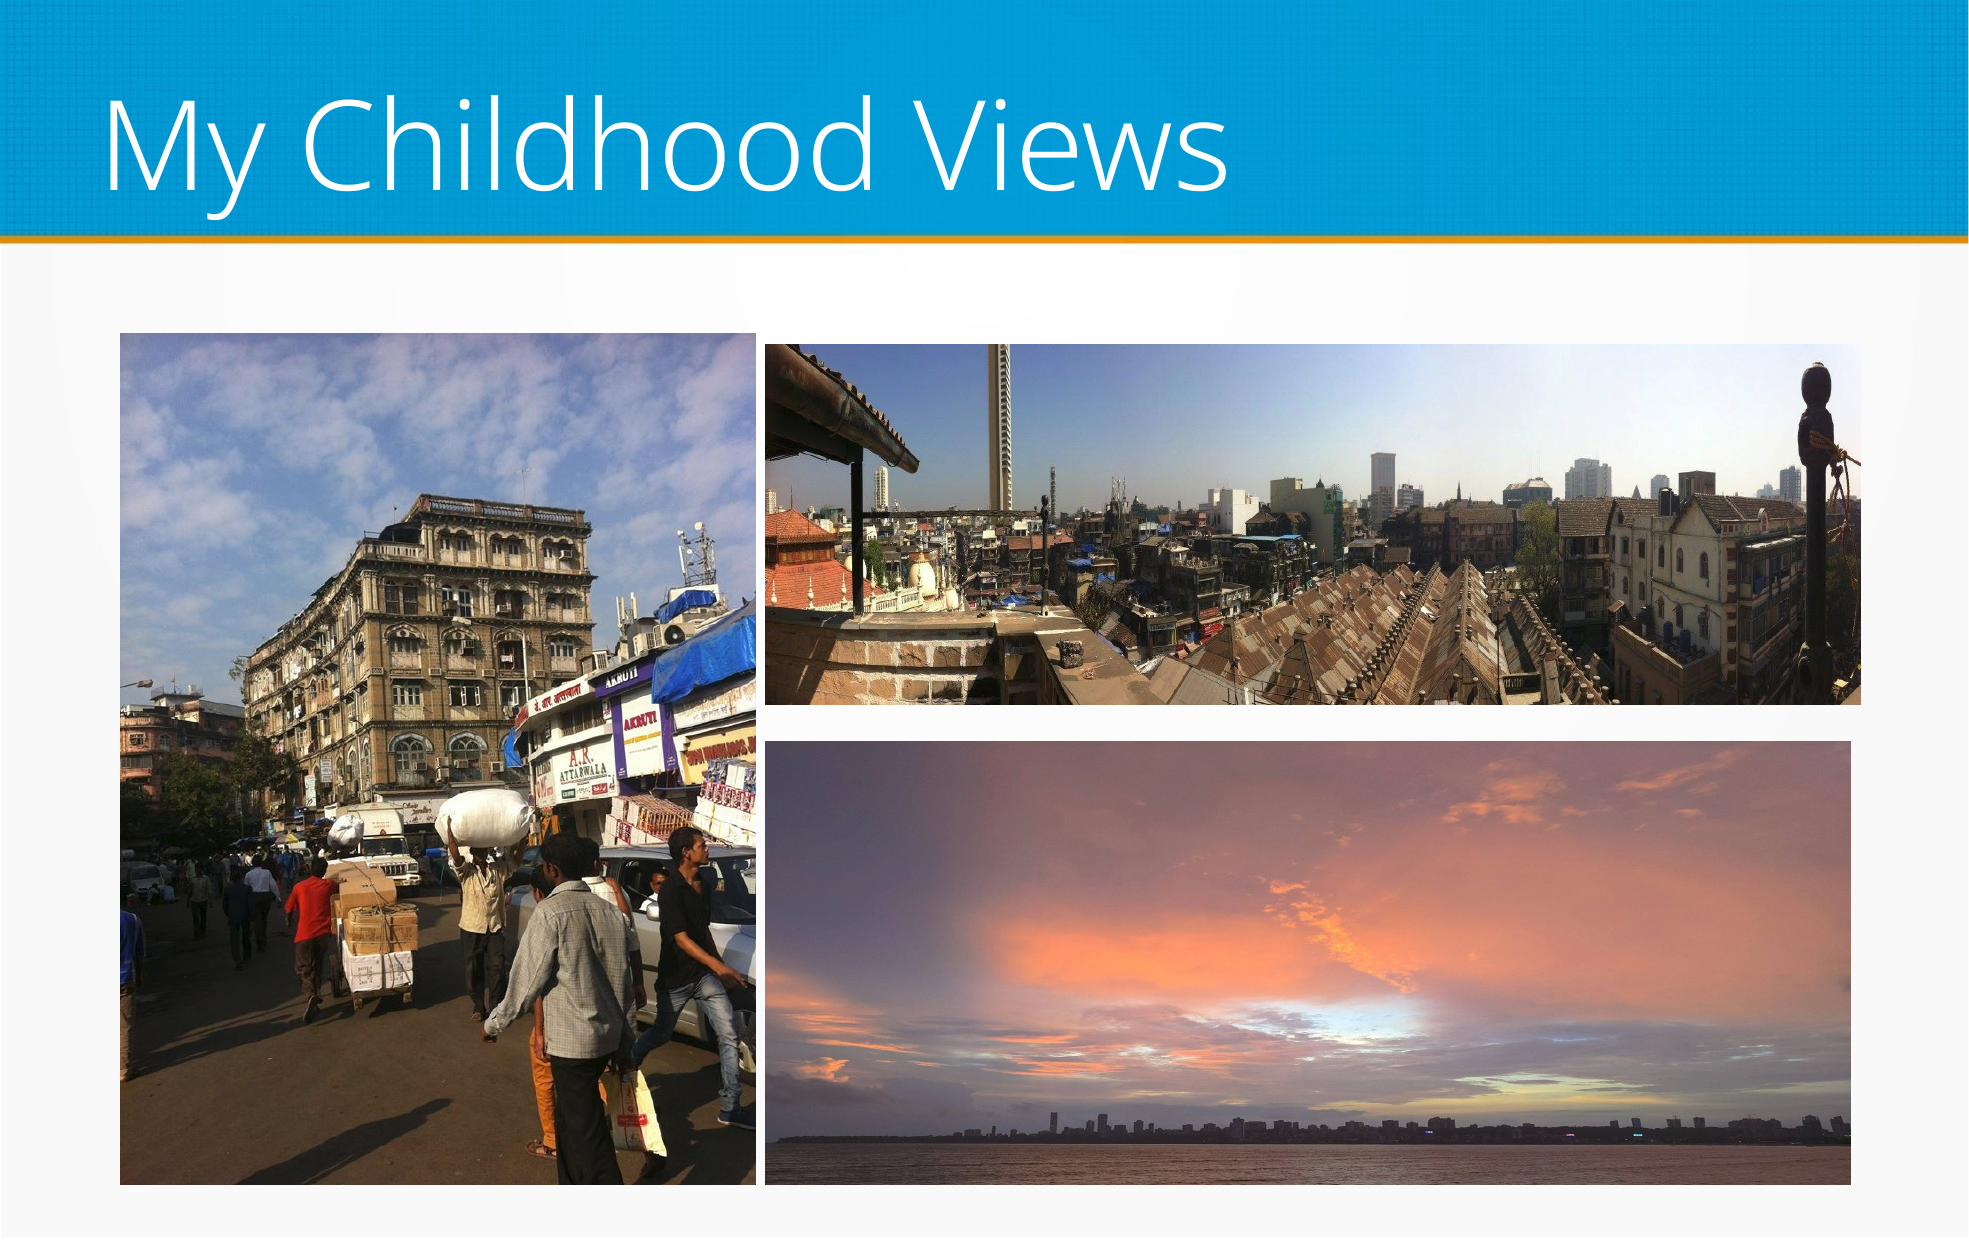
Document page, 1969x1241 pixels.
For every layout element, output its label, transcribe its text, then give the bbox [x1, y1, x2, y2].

picture [0, 233, 1969, 1241]
title My Childhood Views [98, 19, 1870, 227]
